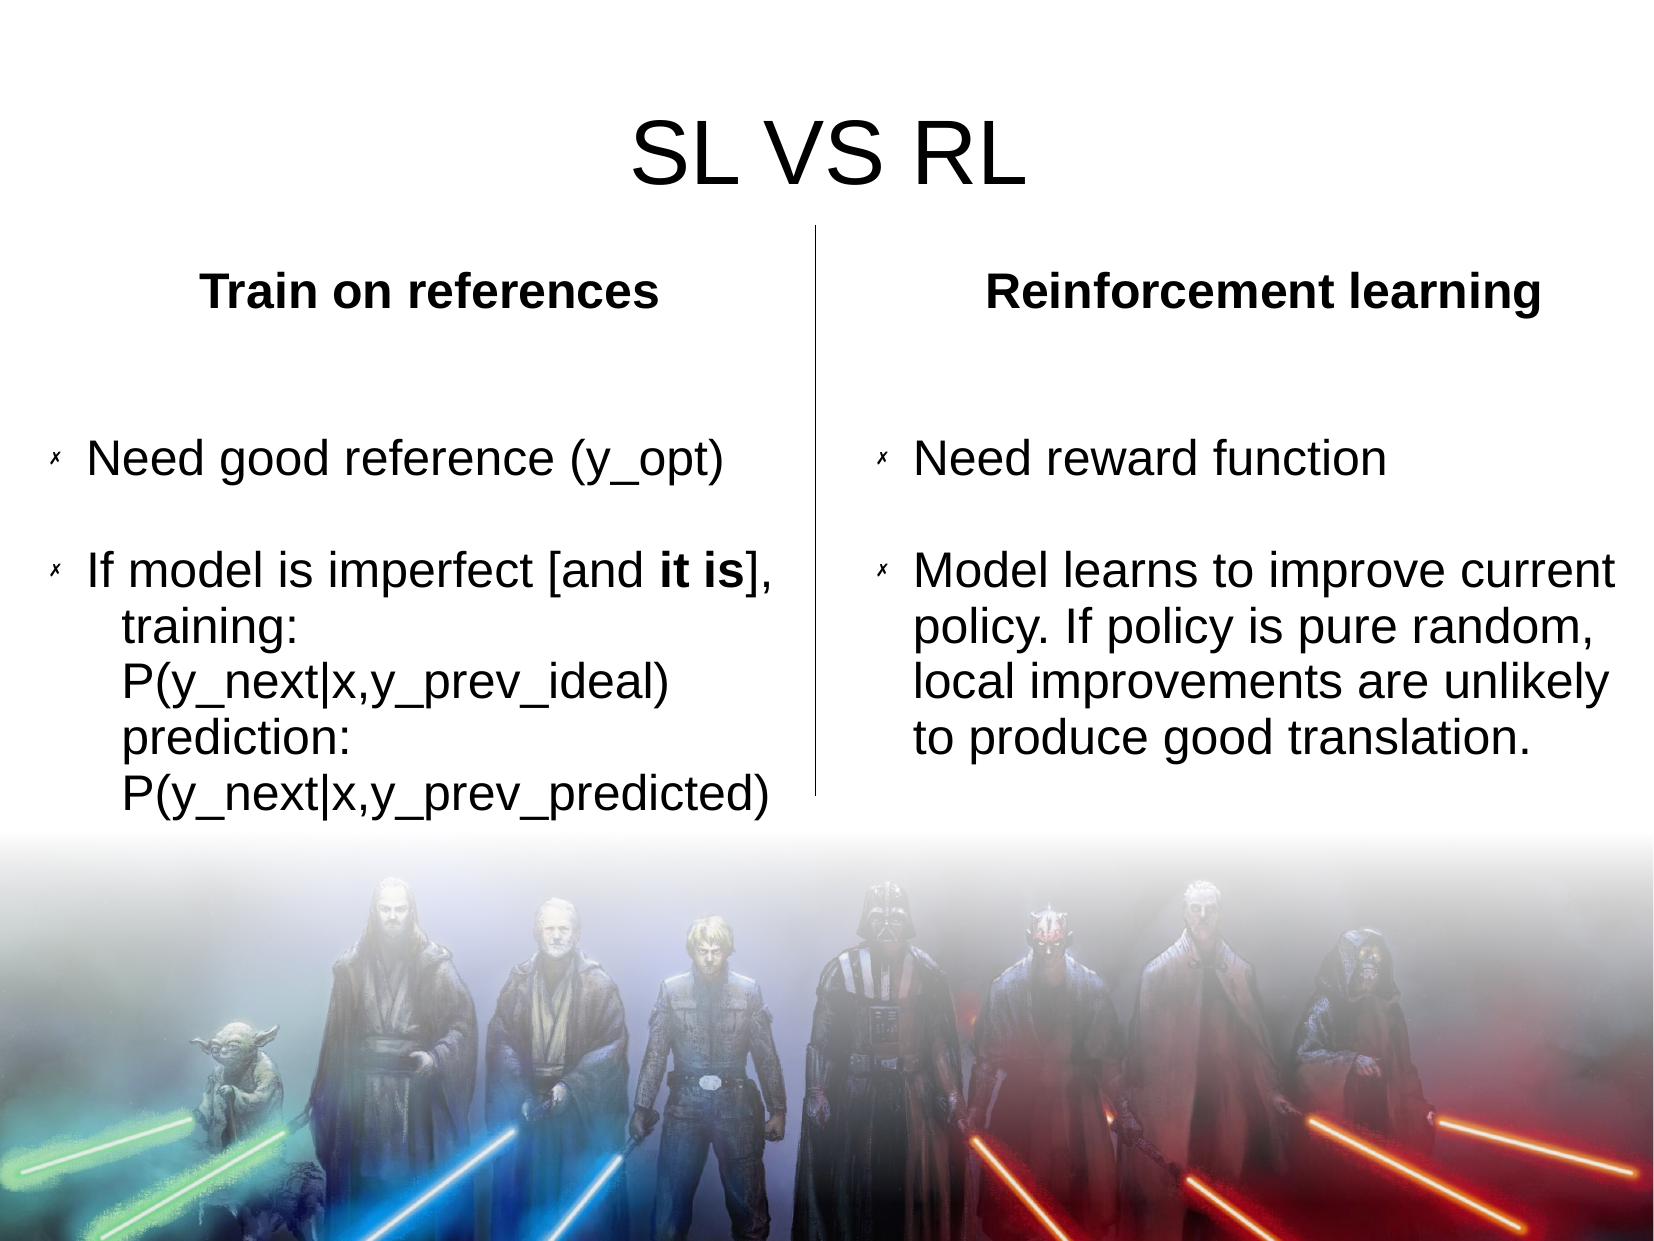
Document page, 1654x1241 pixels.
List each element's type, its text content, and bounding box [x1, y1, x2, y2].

picture [0, 830, 1654, 1241]
title SL VS RL [23, 49, 1636, 257]
text_box Train on references Need good reference (y_opt) If model is imperfect [and it is], training: P(y_next|x,y_prev_ideal) prediction: P(y_next|x,y_prev_predicted) [35, 255, 816, 834]
text_box Reinforcement learning Need reward function Model learns to improve current policy. If policy is pure random, local improvements are unlikely to produce good translation. [862, 255, 1654, 834]
